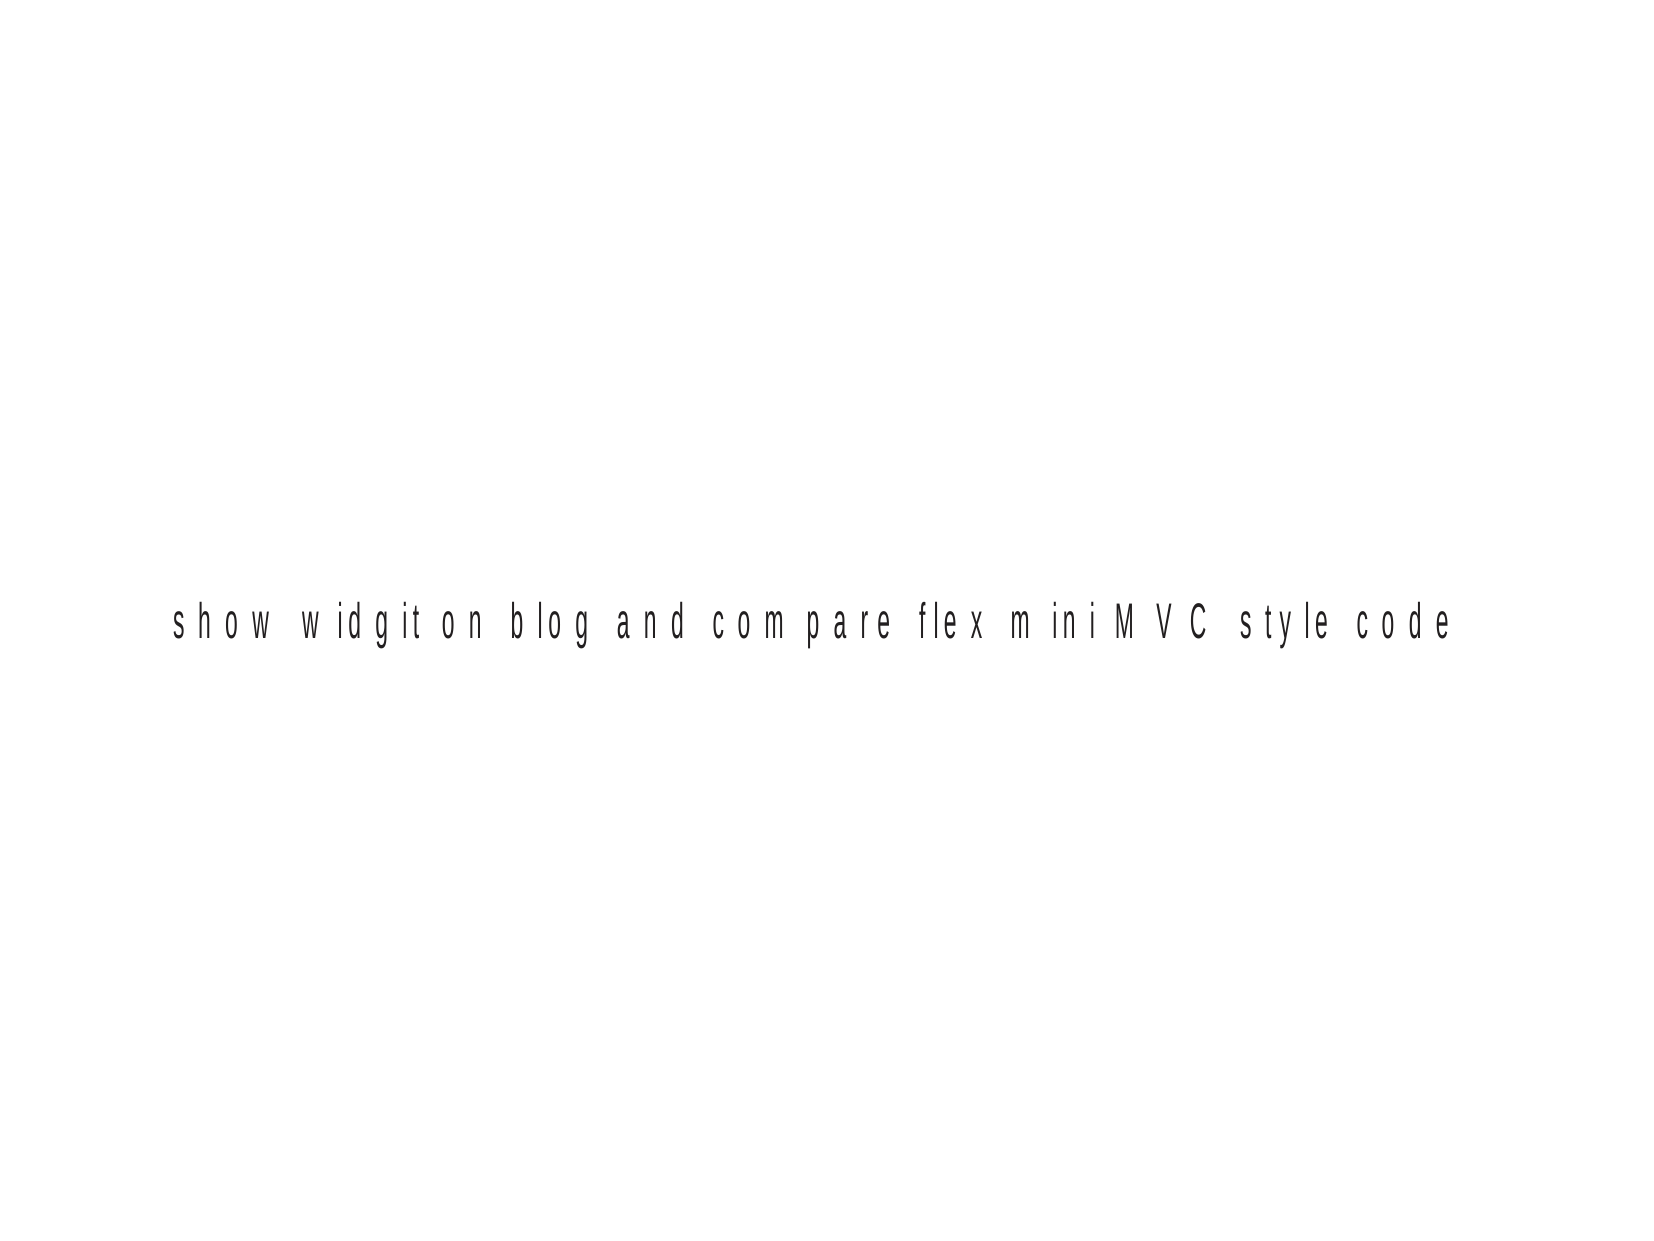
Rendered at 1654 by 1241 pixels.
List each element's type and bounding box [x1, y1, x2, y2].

picture [170, 599, 1477, 651]
